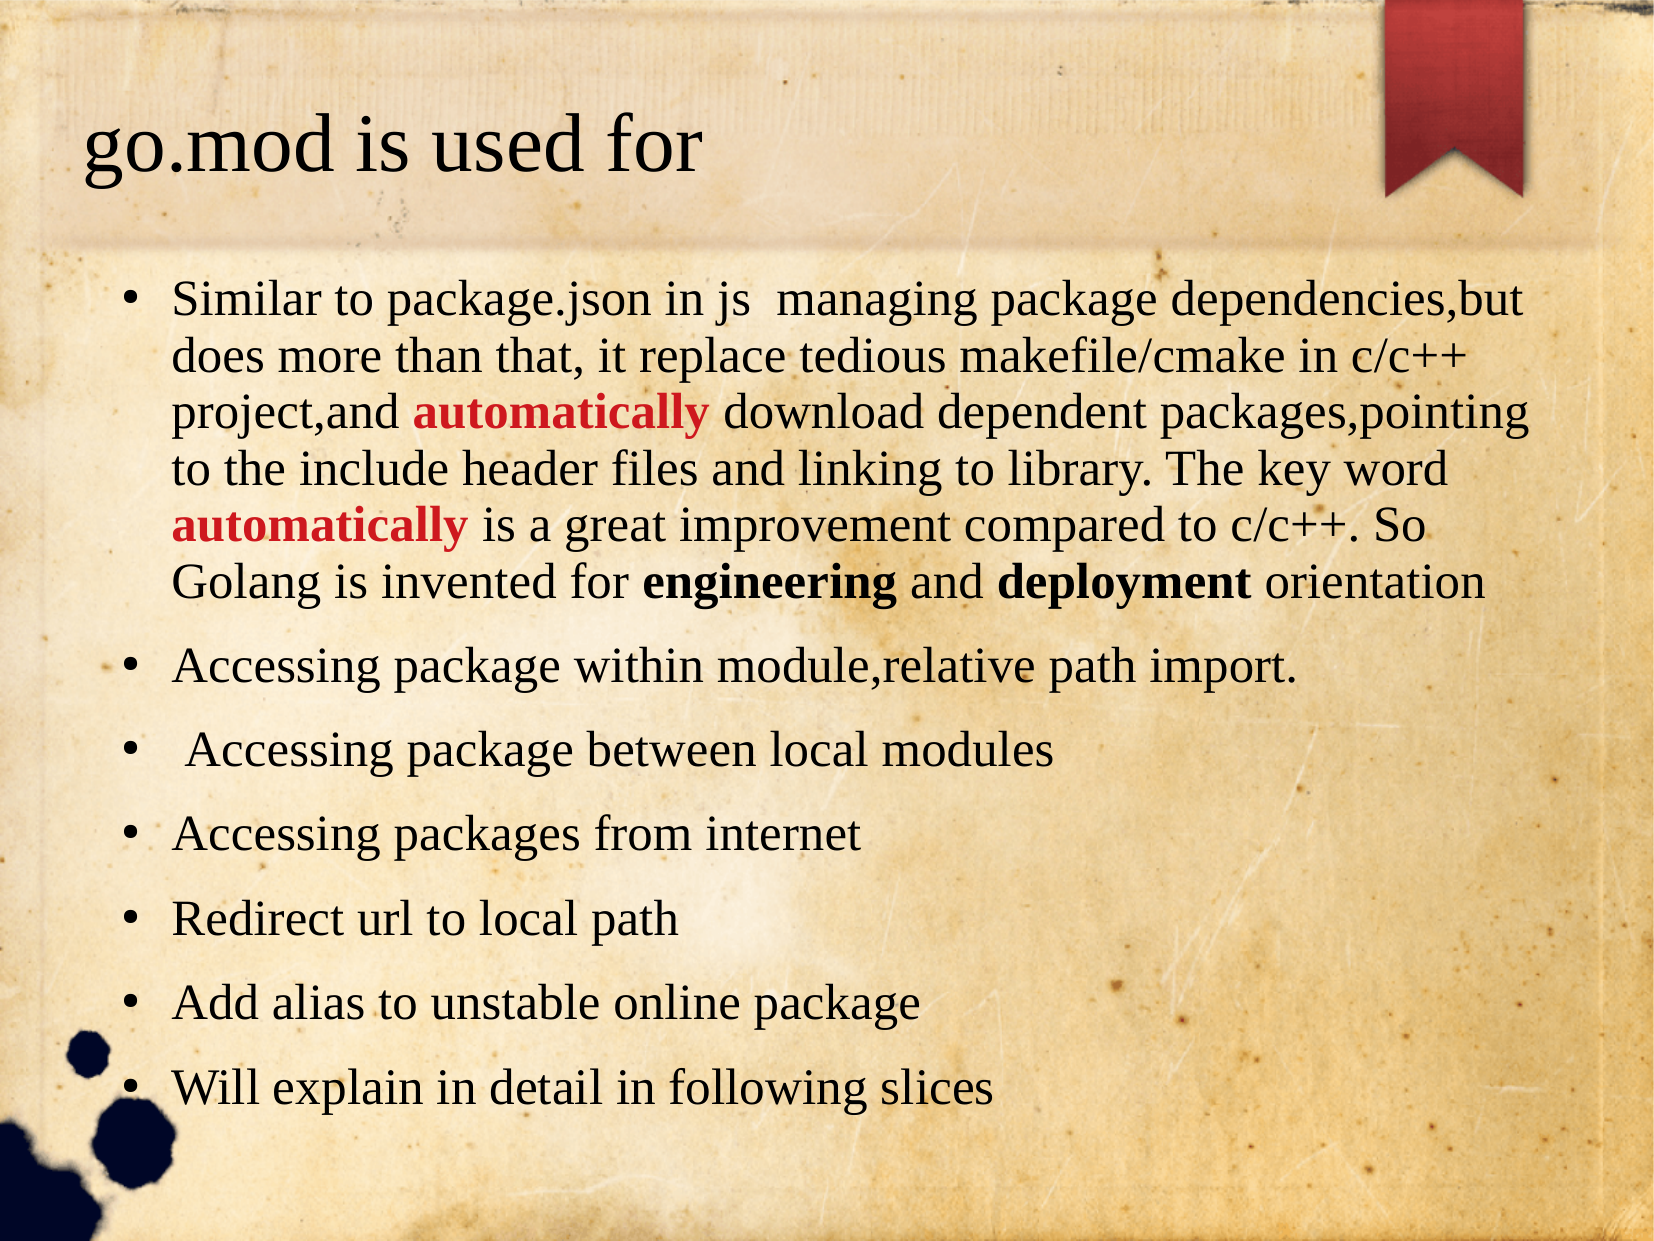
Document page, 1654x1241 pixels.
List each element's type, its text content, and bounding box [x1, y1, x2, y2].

list Similar to package.json in js managing package dependencies,but does more than that, it replace tedious makefile/cmake in c/c++ project,and automatically download dependent packages,pointing to the include header files and linking to library. The key word automatically is a great improvement compared to c/c++. So Golang is invented for engineering and deployment orientation Accessing package within module,relative path import. Accessing package between local modules Accessing packages from internet Redirect url to local path Add alias to unstable online package Will explain in detail in following slices [104, 270, 1576, 1126]
picture [0, 0, 1654, 1241]
title go.mod is used for [82, 41, 1531, 245]
